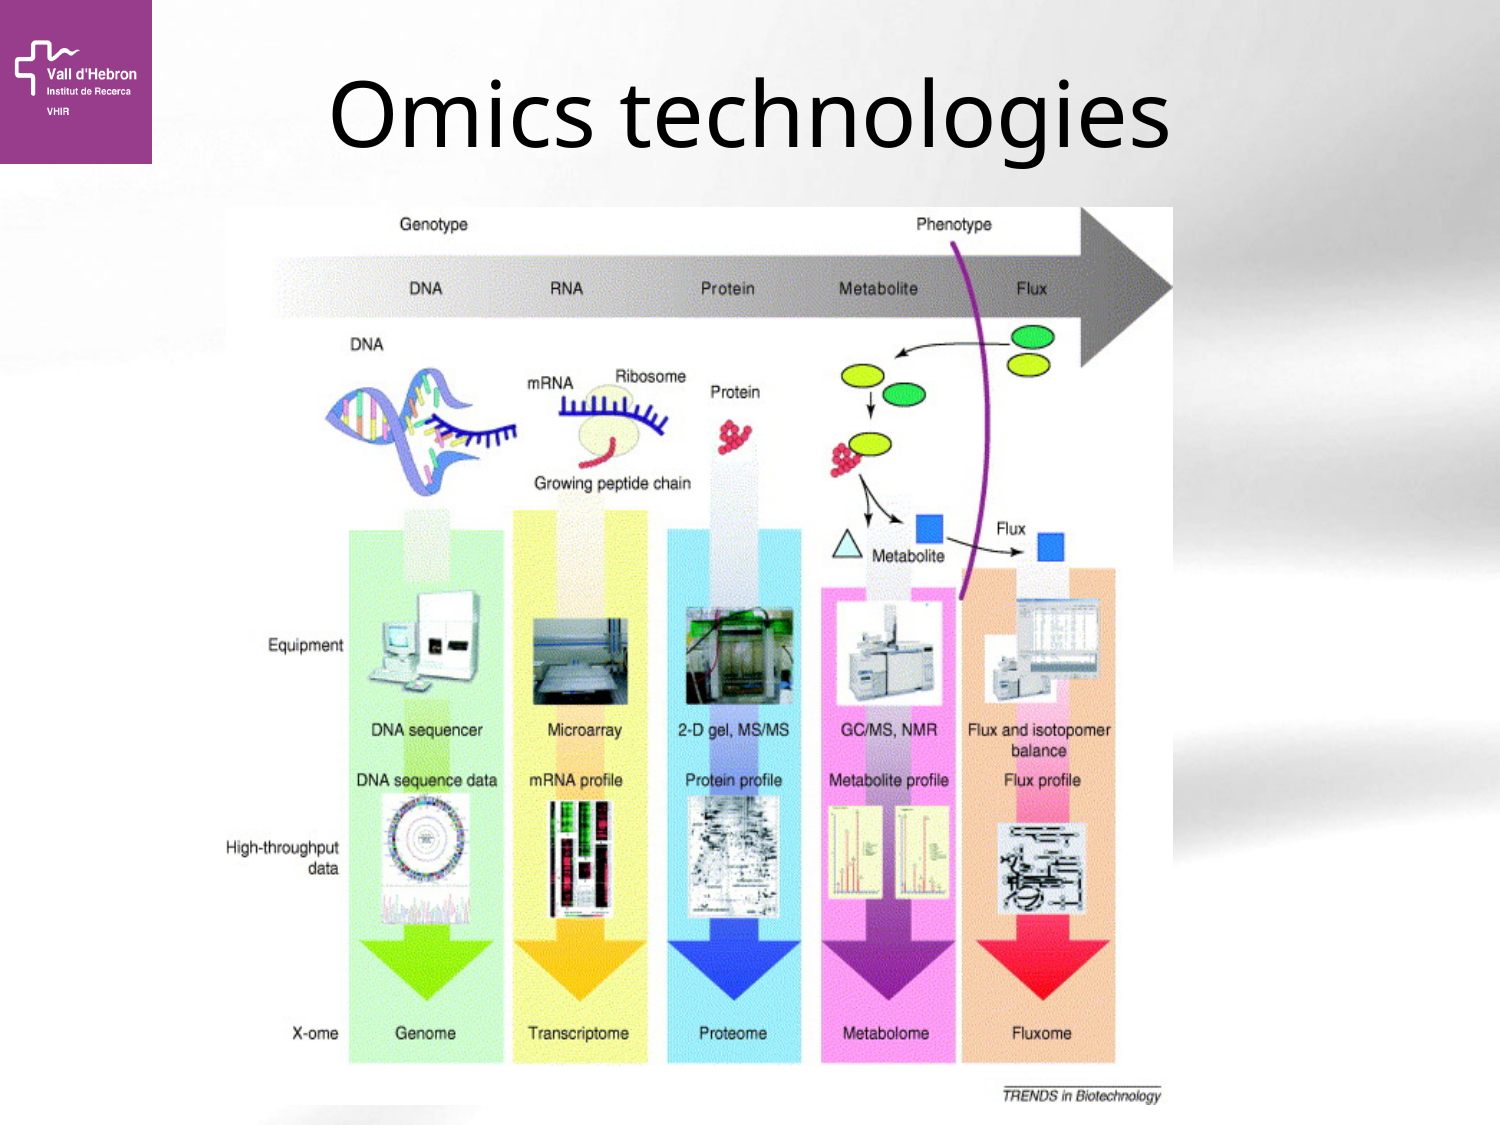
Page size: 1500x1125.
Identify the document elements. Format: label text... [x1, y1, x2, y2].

title Omics technologies [75, 44, 1426, 178]
picture [0, 0, 1500, 1125]
